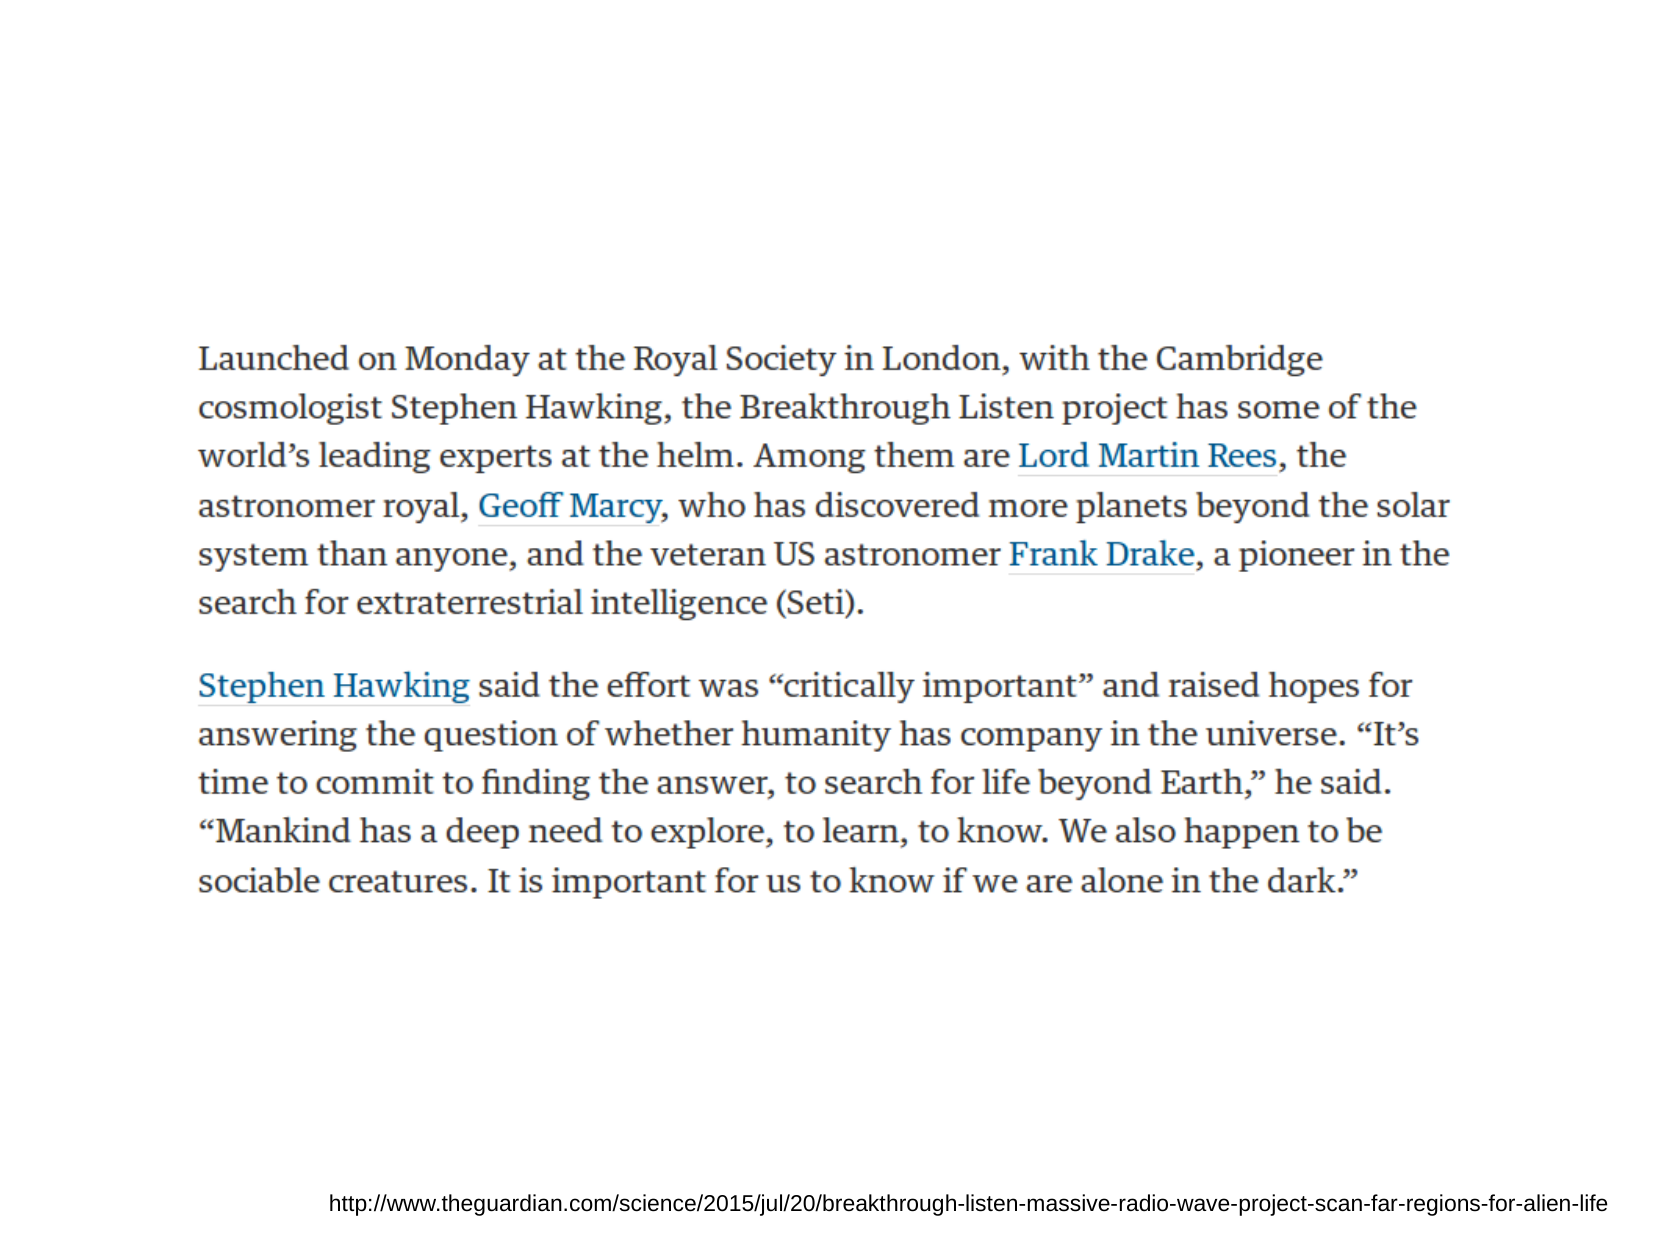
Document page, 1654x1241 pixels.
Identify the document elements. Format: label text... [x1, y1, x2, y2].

text_box http://www.theguardian.com/science/2015/jul/20/breakthrough-listen-massive-radio-wave-project-scan-far-regions-for-alien-life [314, 1183, 1654, 1241]
picture [178, 328, 1475, 914]
